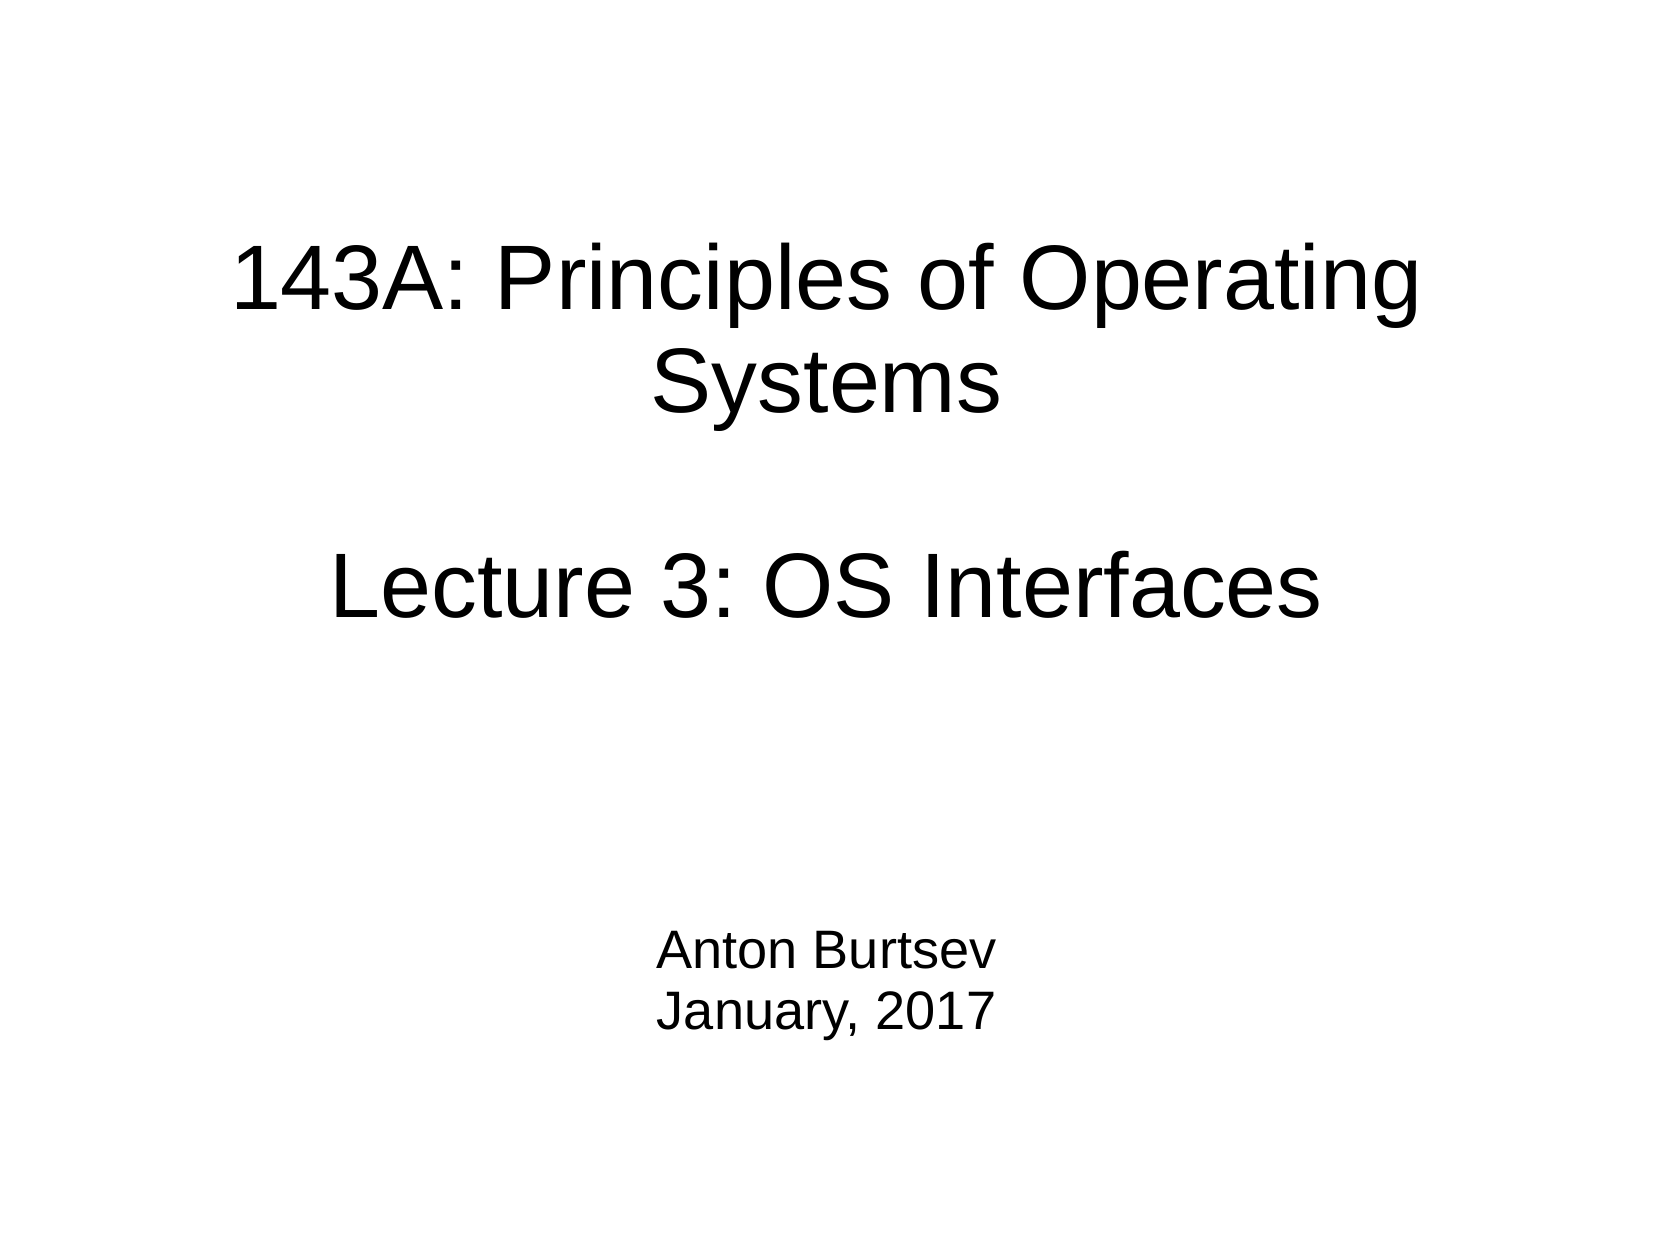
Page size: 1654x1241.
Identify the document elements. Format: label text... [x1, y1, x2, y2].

subtitle Anton Burtsev January, 2017 [82, 637, 1571, 1109]
title 143A: Principles of Operating Systems Lecture 3: OS Interfaces [82, 113, 1571, 637]
